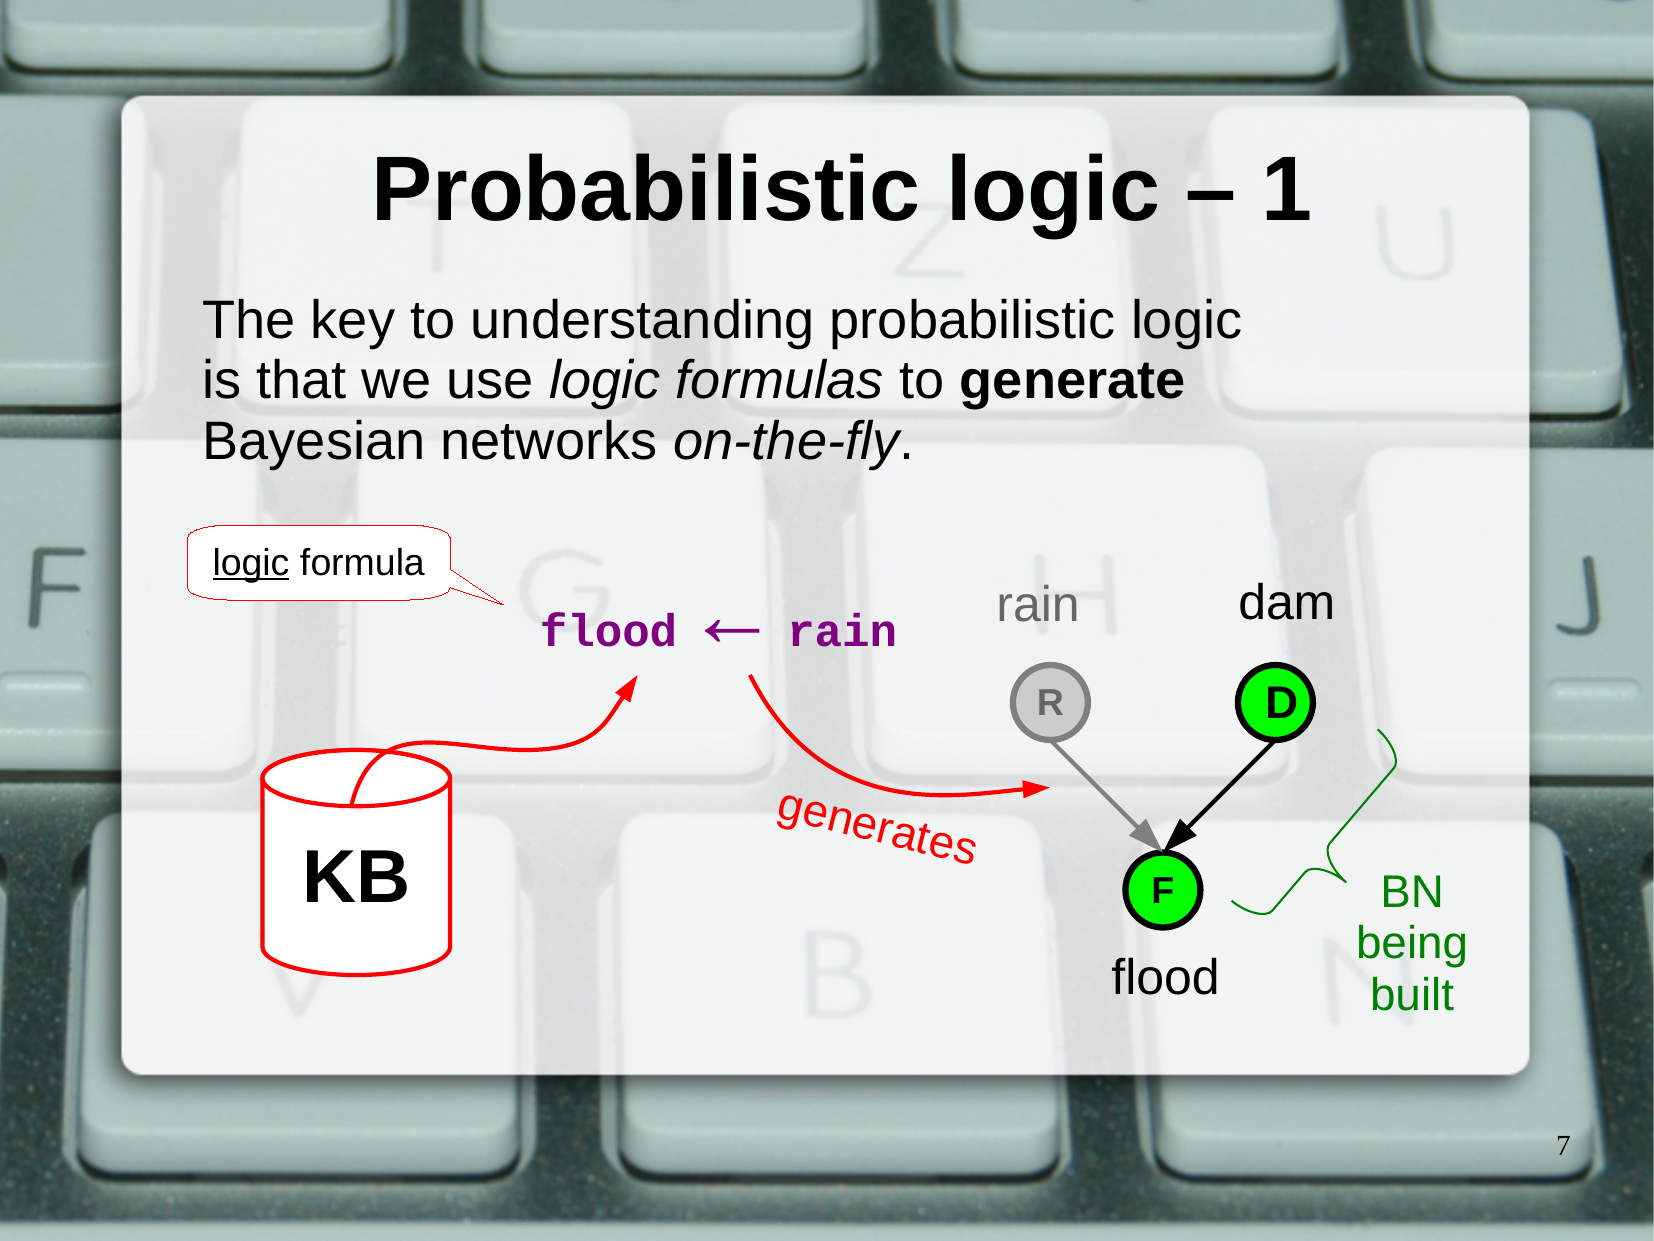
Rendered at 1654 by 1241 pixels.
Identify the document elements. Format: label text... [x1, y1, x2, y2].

text_box flood [1082, 941, 1255, 1013]
title Probabilistic logic – 1 [355, 132, 1331, 245]
picture [0, 0, 1654, 1241]
text_box The key to understanding probabilistic logic is that we use logic formulas to generate Bayesian networks on-the-fly. [187, 282, 1276, 488]
text_box BN being built [1318, 858, 1506, 1027]
text_box R [1012, 665, 1088, 740]
text_box KB [262, 779, 451, 976]
text_box rain [981, 568, 1115, 639]
text_box dam [1223, 566, 1374, 638]
text_box D [1237, 665, 1313, 740]
text_box flood ← rain [525, 562, 938, 682]
text_box logic formula [187, 525, 504, 605]
text_box 3 [262, 750, 451, 807]
text_box F [1125, 852, 1201, 928]
text_box generates [757, 766, 1000, 887]
